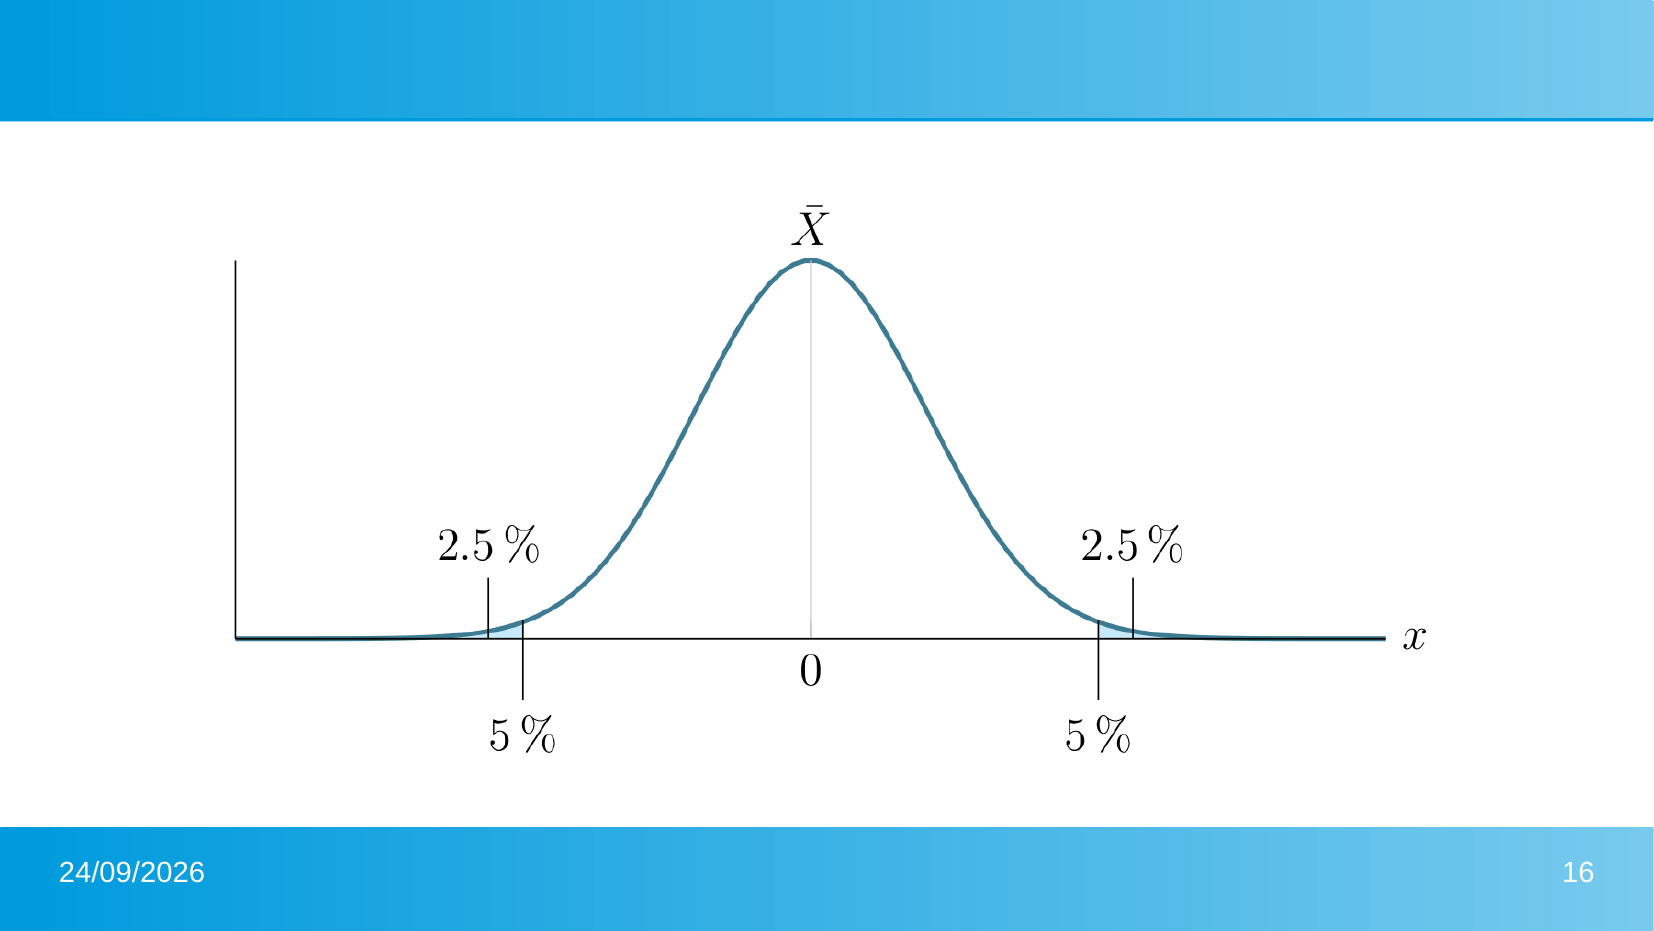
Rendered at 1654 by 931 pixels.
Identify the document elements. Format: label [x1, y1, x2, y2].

picture [227, 201, 1429, 757]
